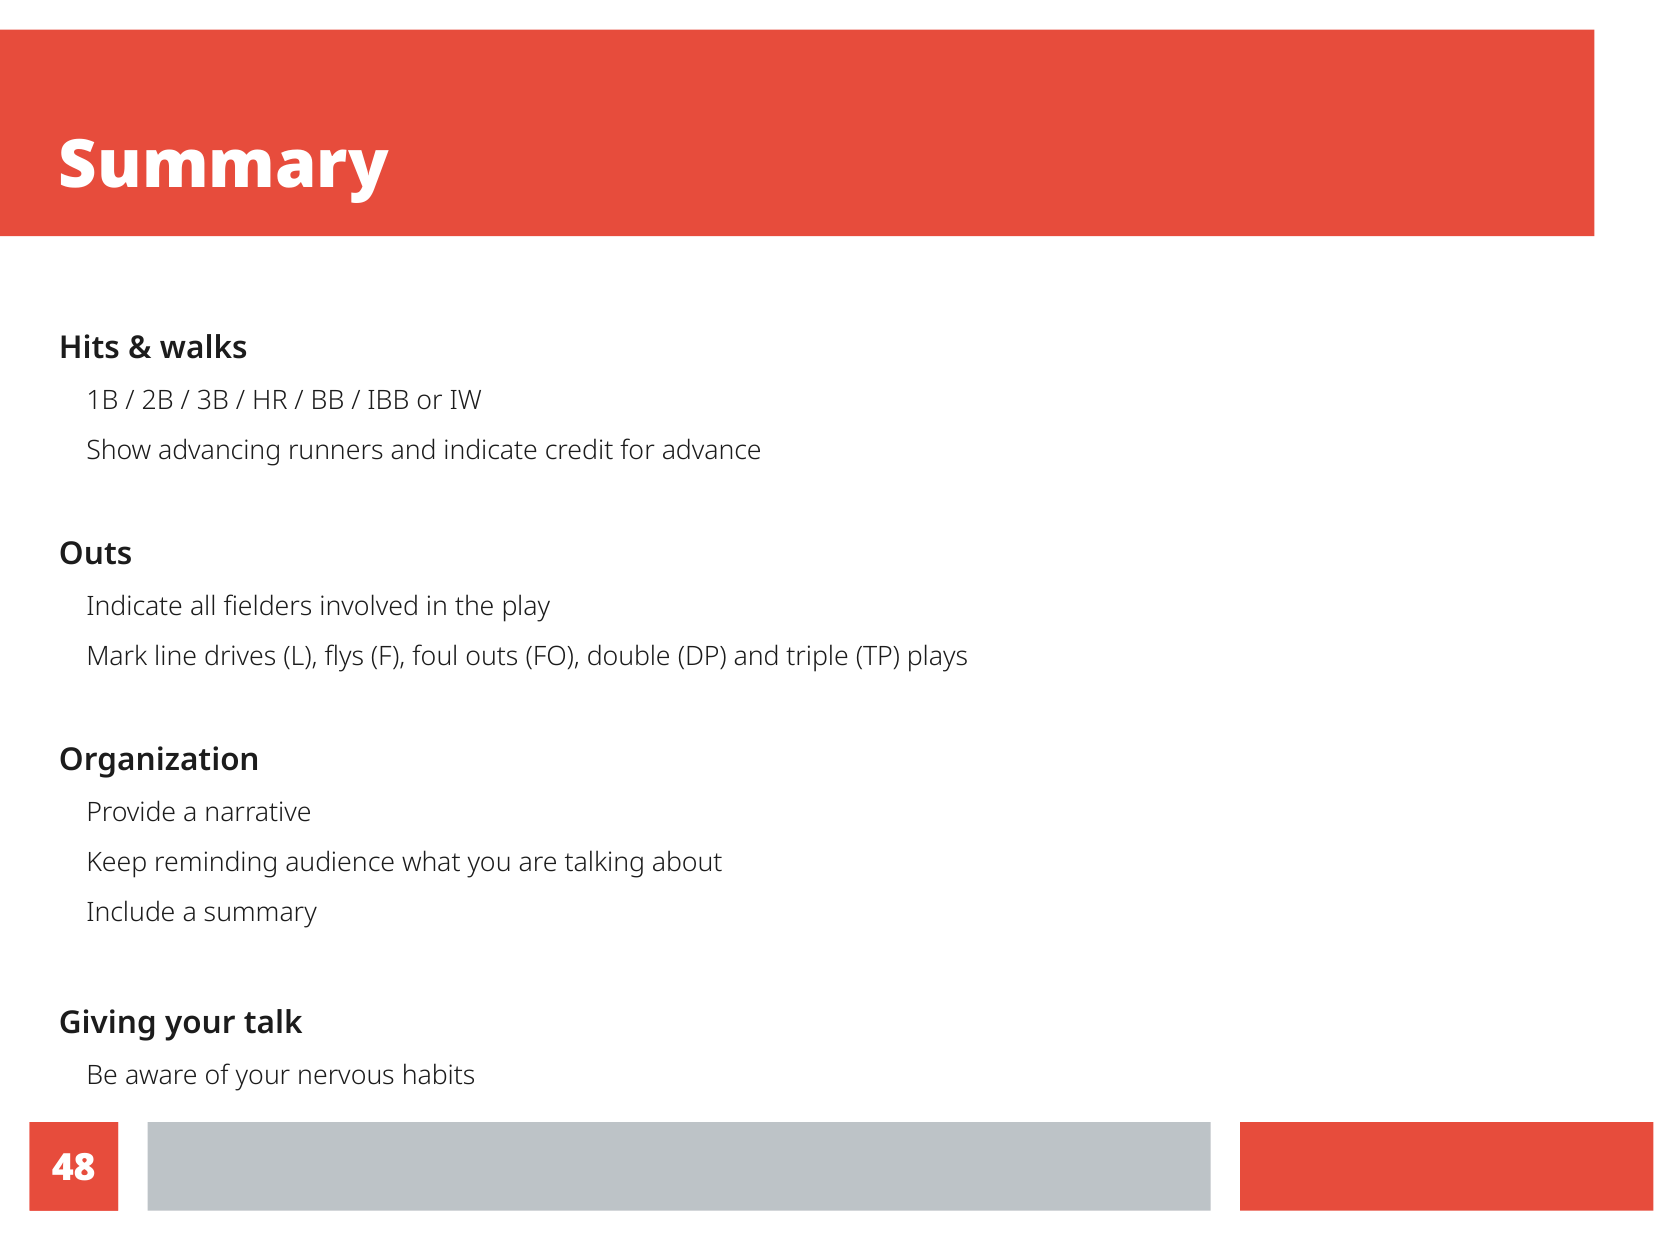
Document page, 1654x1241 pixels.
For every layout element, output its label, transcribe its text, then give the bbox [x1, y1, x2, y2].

list Hits & walks 1B / 2B / 3B / HR / BB / IBB or IW Show advancing runners and indicate credit for advance Outs Indicate all fielders involved in the play Mark line drives (L), flys (F), foul outs (FO), double (DP) and triple (TP) plays Organization Provide a narrative Keep reminding audience what you are talking about Include a summary Giving your talk Be aware of your nervous habits [59, 324, 1565, 1093]
title Summary [59, 59, 1595, 207]
